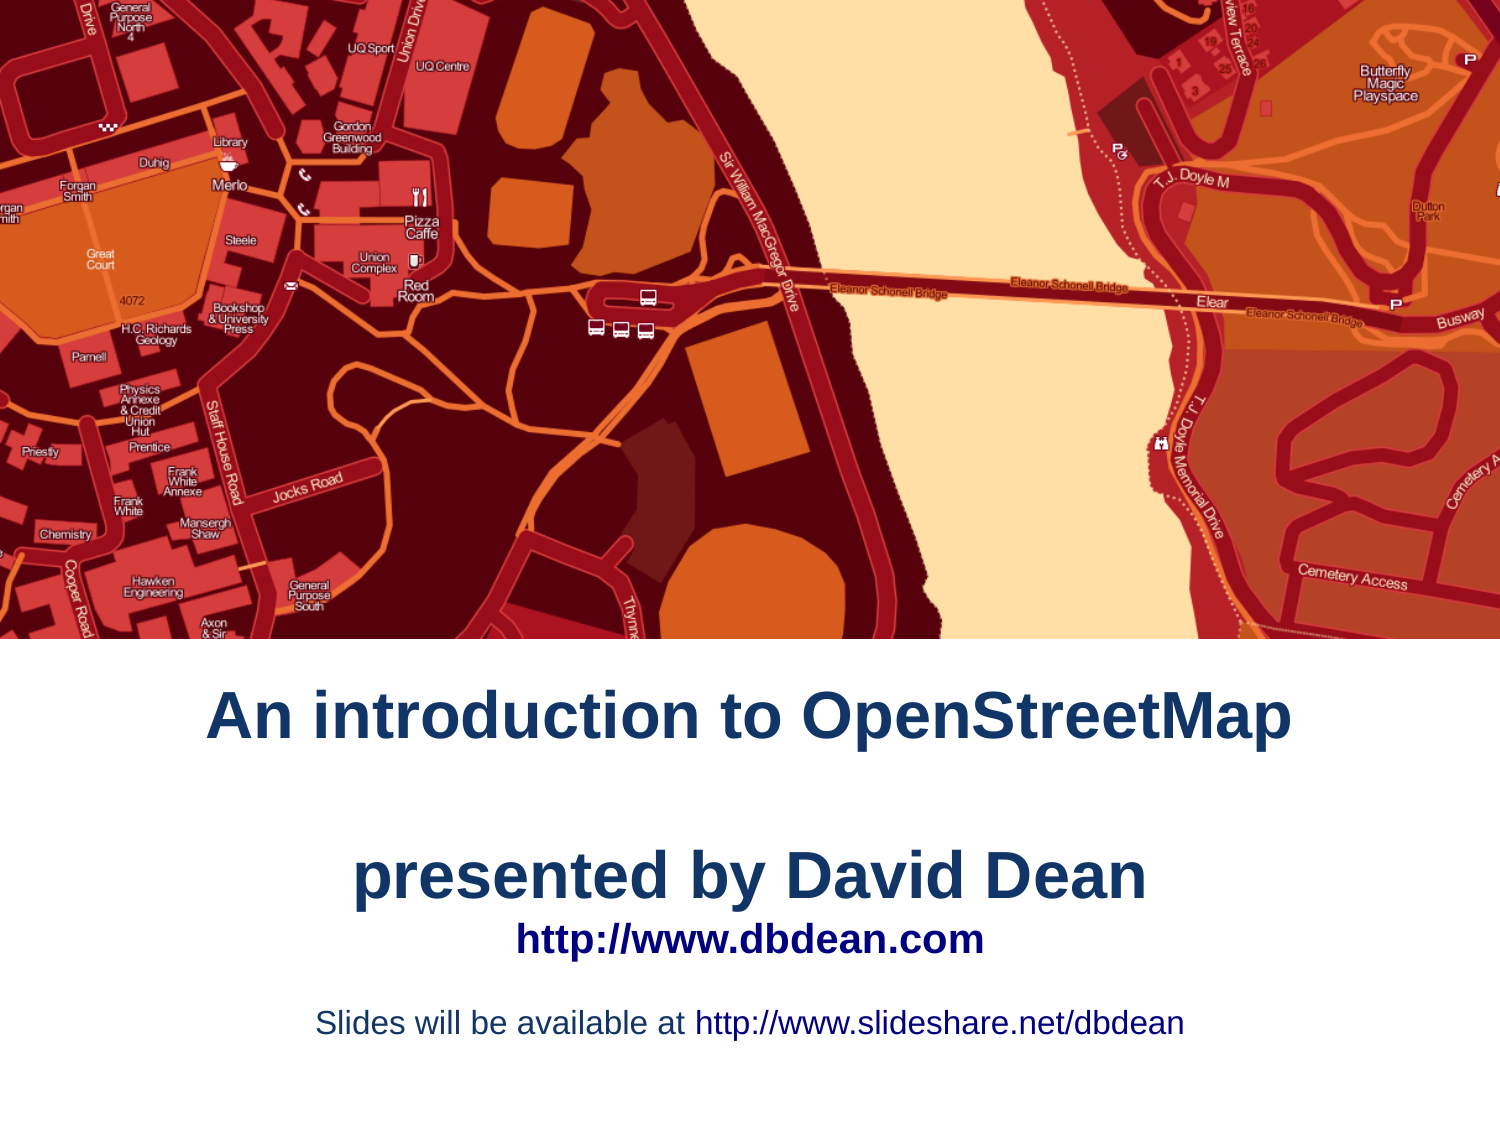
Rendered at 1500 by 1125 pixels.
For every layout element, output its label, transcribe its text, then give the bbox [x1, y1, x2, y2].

title An introduction to OpenStreetMap presented by David Dean http://www.dbdean.com Slides will be available at http://www.slideshare.net/dbdean [112, 649, 1388, 1063]
picture [0, 0, 1500, 639]
